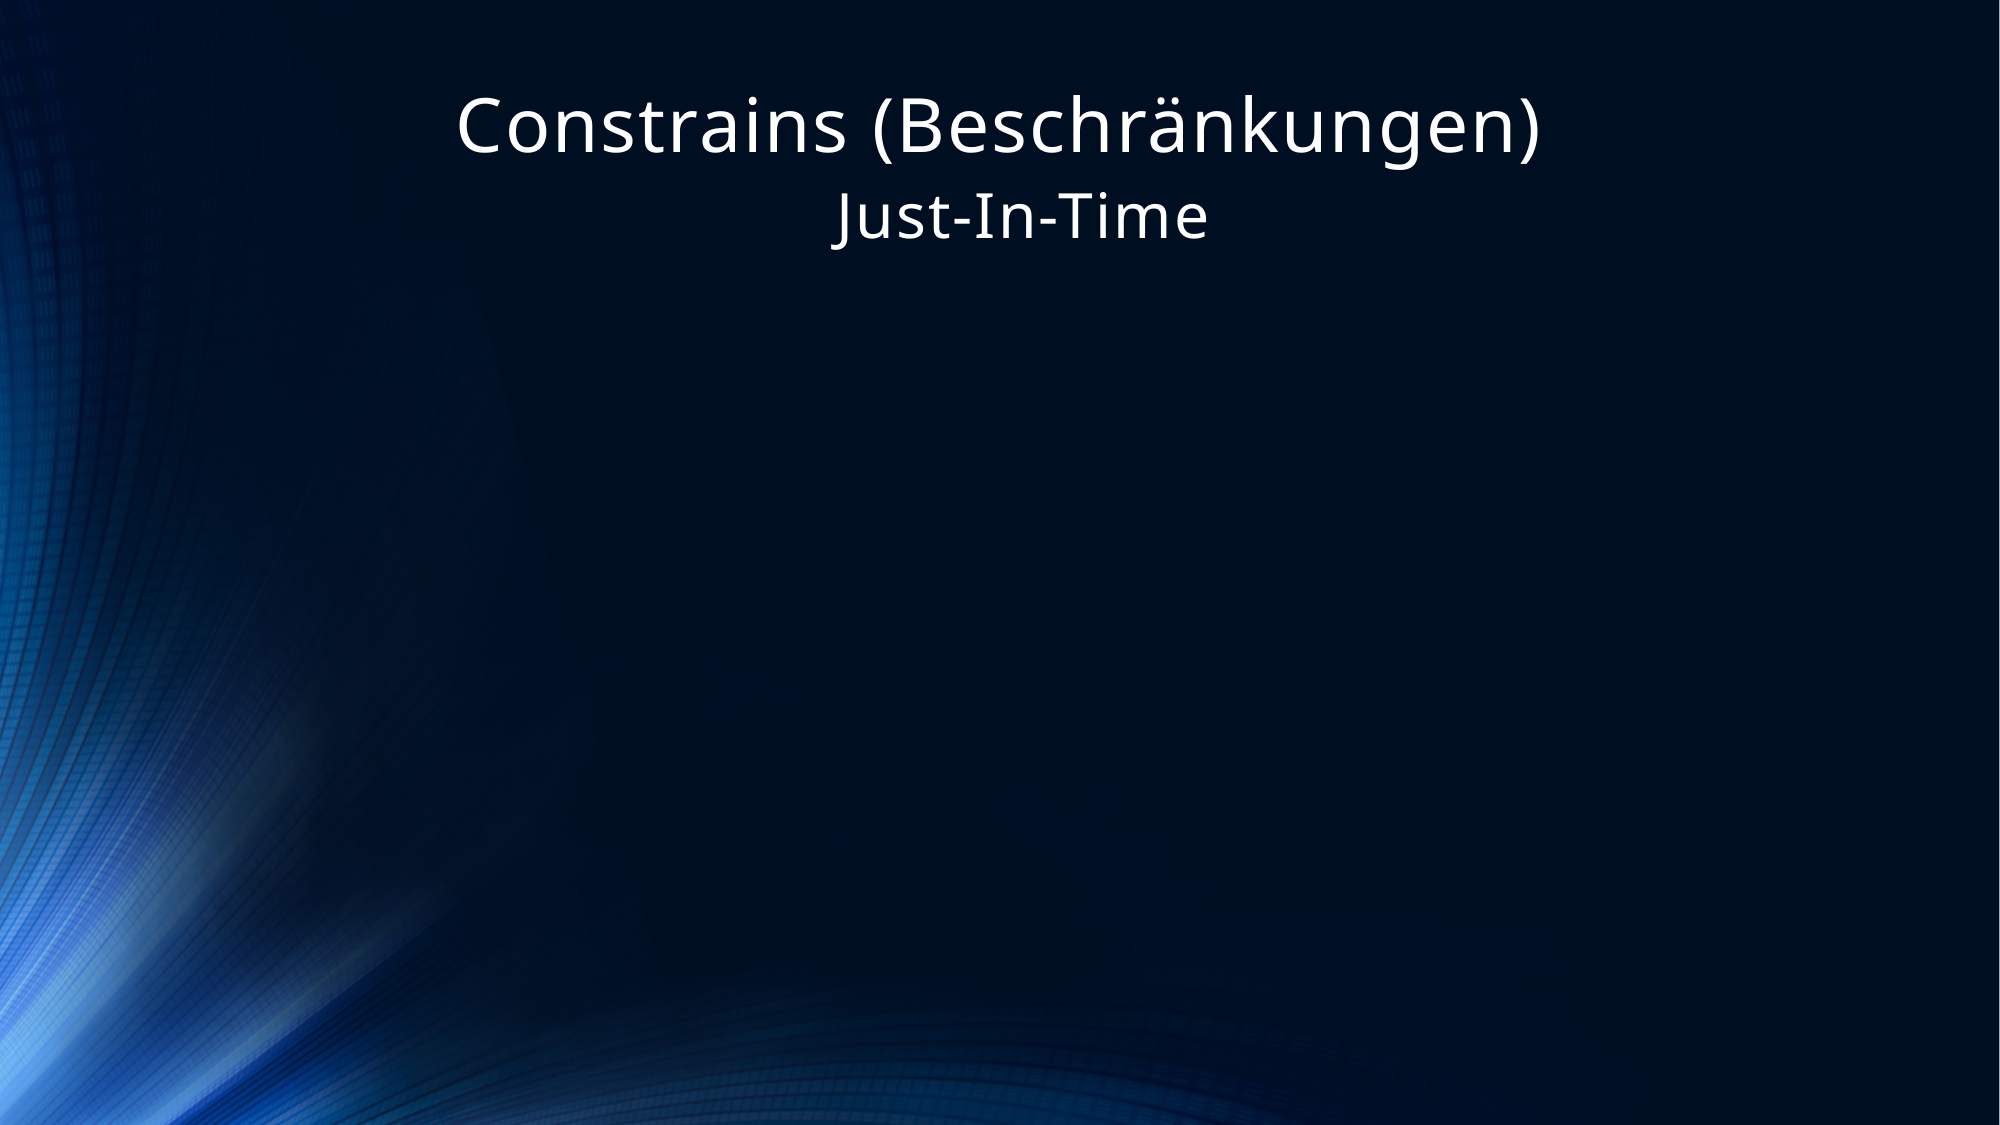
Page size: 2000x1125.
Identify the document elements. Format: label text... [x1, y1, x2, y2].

text_box Constrains (Beschränkungen) [249, 62, 1750, 177]
text_box Just-In-Time [273, 176, 1774, 260]
